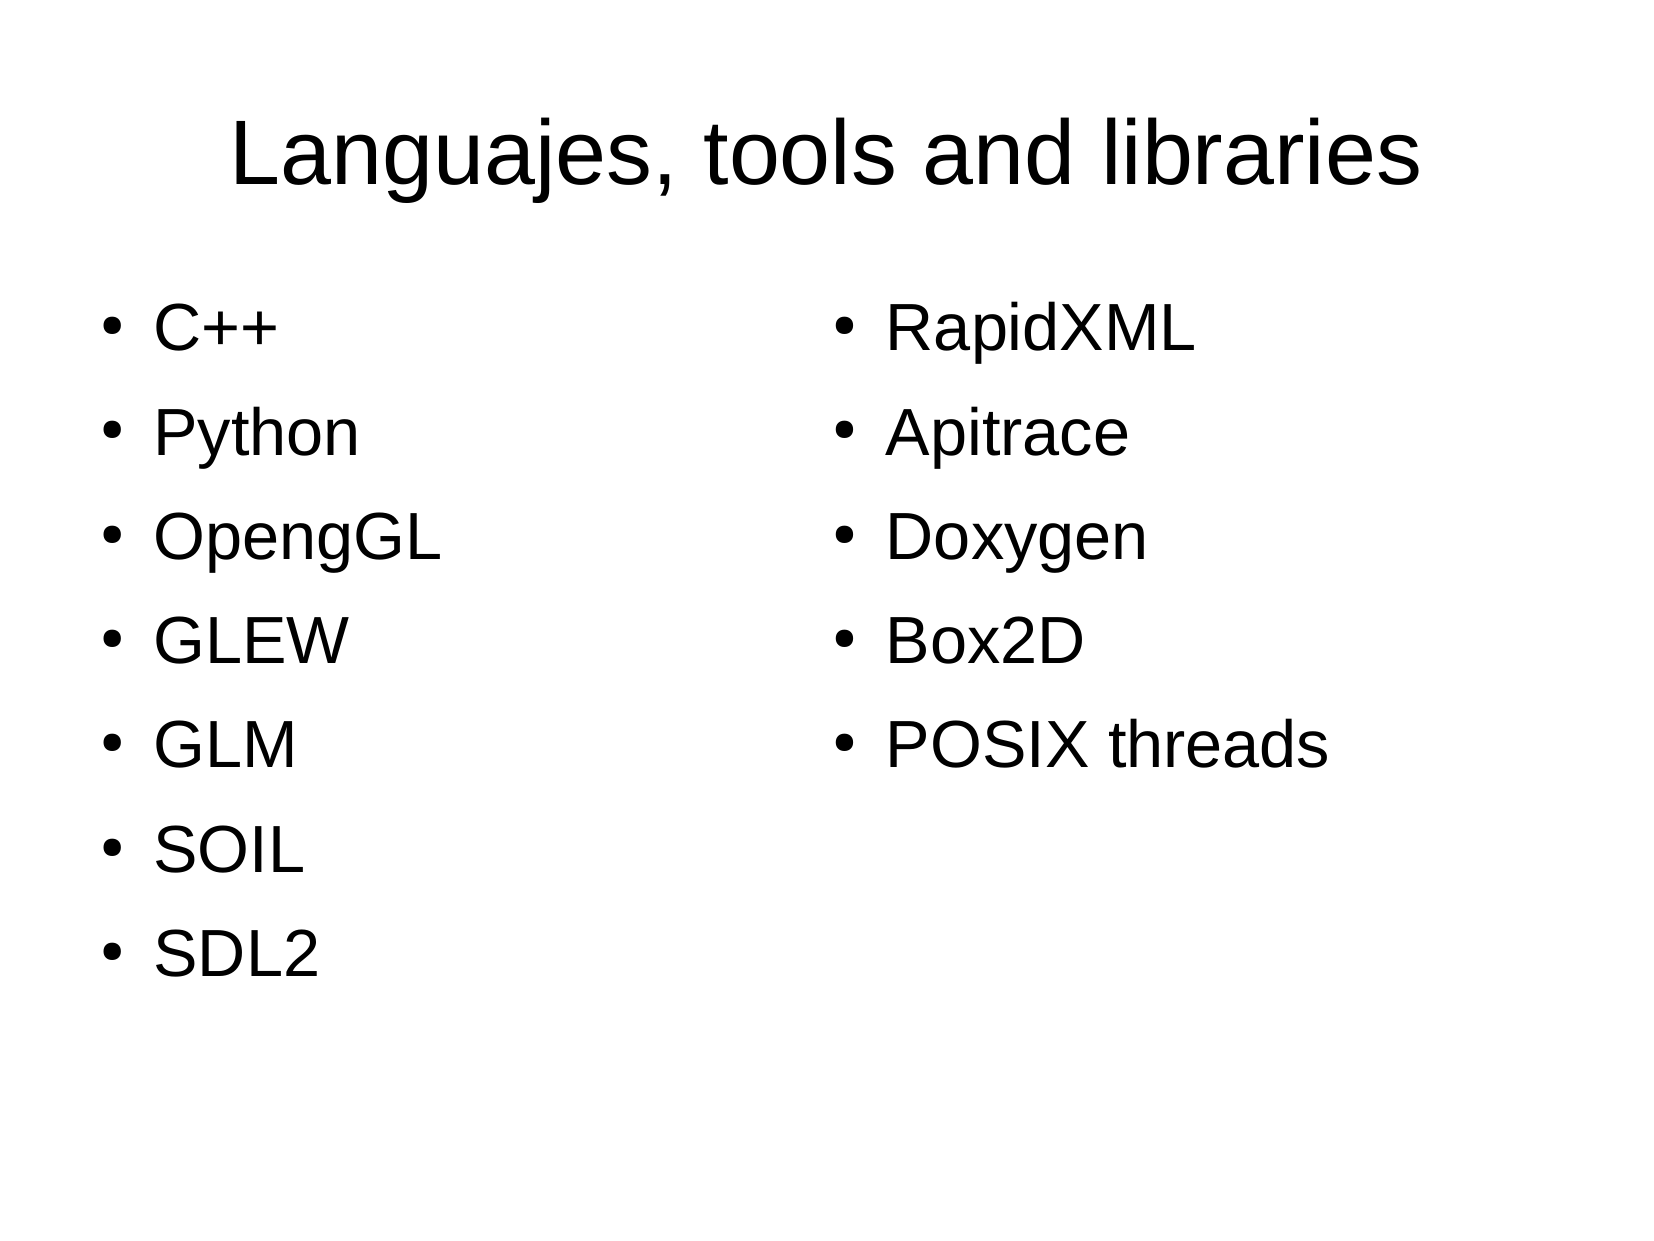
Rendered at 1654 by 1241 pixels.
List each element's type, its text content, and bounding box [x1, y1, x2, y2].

list RapidXML Apitrace Doxygen Box2D POSIX threads [814, 290, 1498, 1010]
list C++ Python OpengGL GLEW GLM SOIL SDL2 [82, 290, 766, 1010]
title Languajes, tools and libraries [82, 49, 1571, 257]
